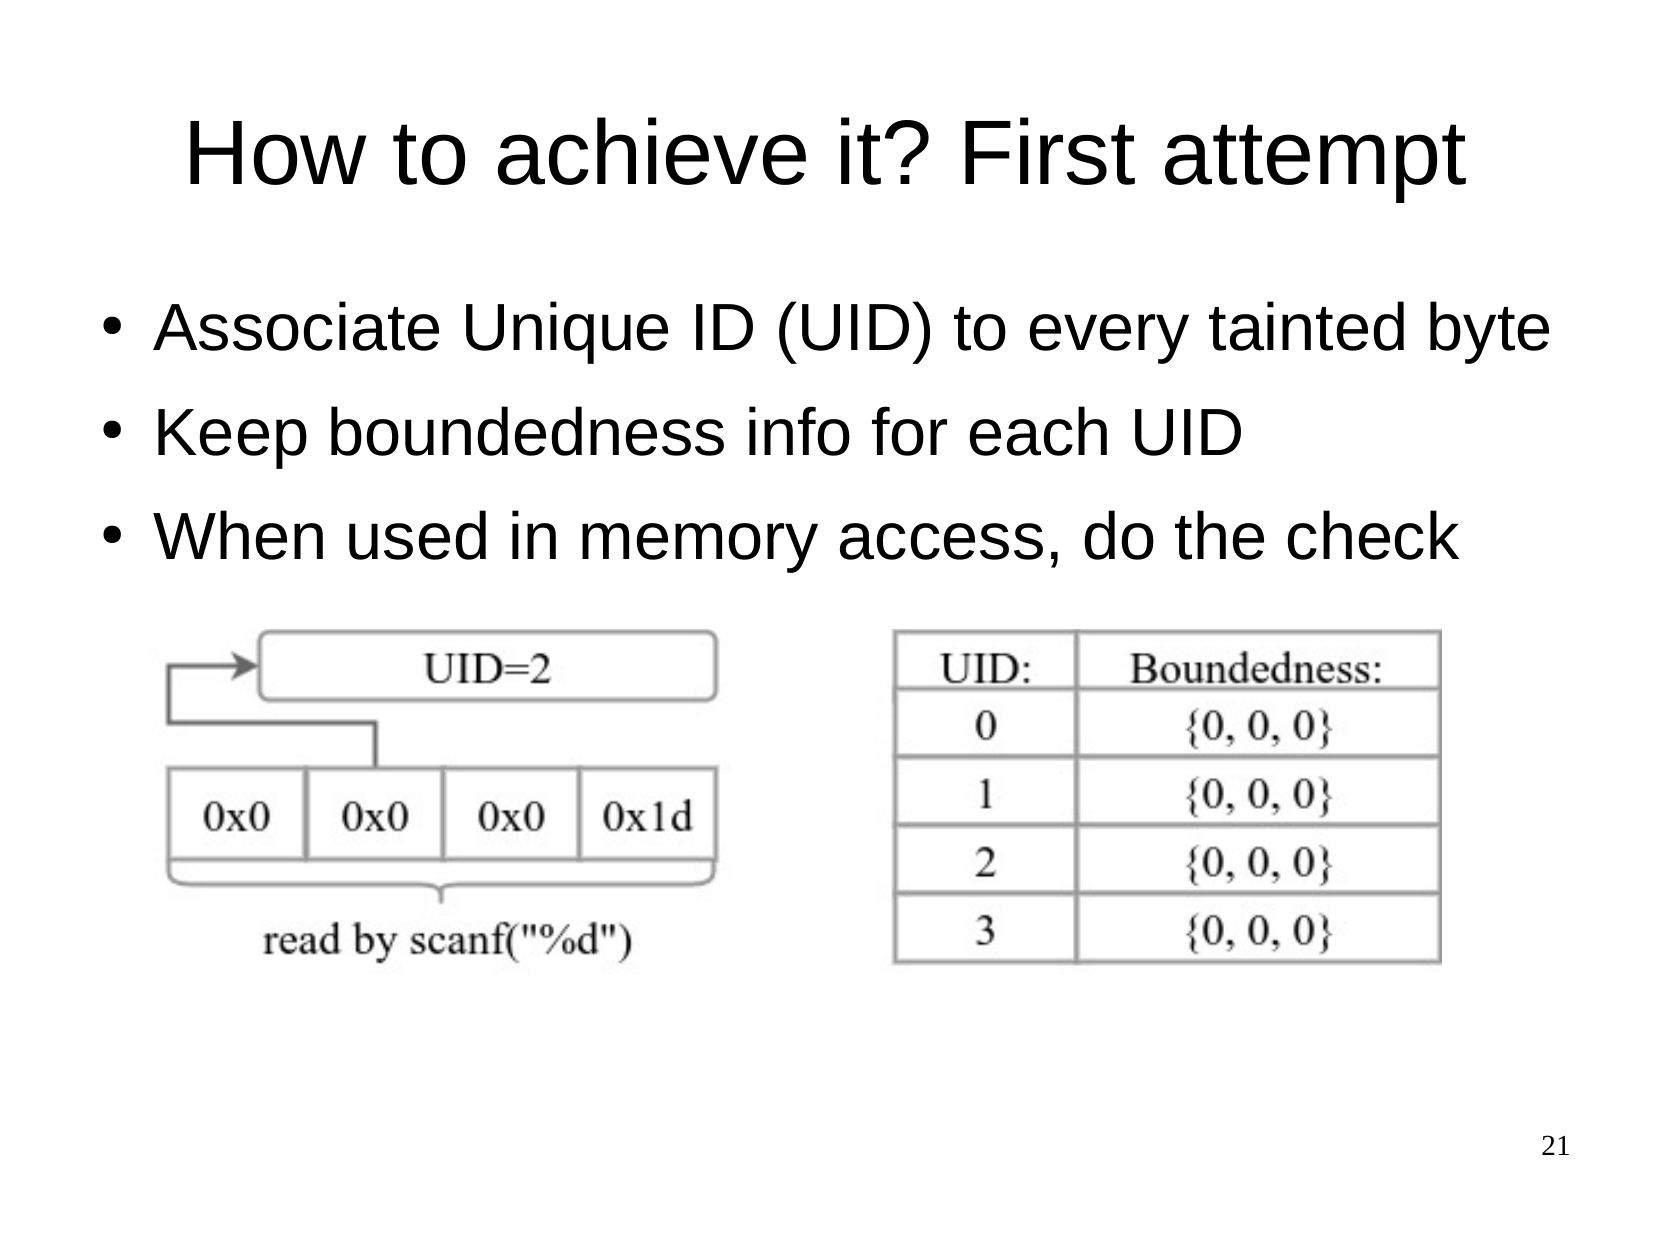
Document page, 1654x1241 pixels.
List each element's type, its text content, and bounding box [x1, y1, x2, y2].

title How to achieve it? First attempt [82, 49, 1571, 257]
picture [150, 629, 1442, 976]
list Associate Unique ID (UID) to every tainted byte Keep boundedness info for each UID When used in memory access, do the check [82, 290, 1571, 706]
